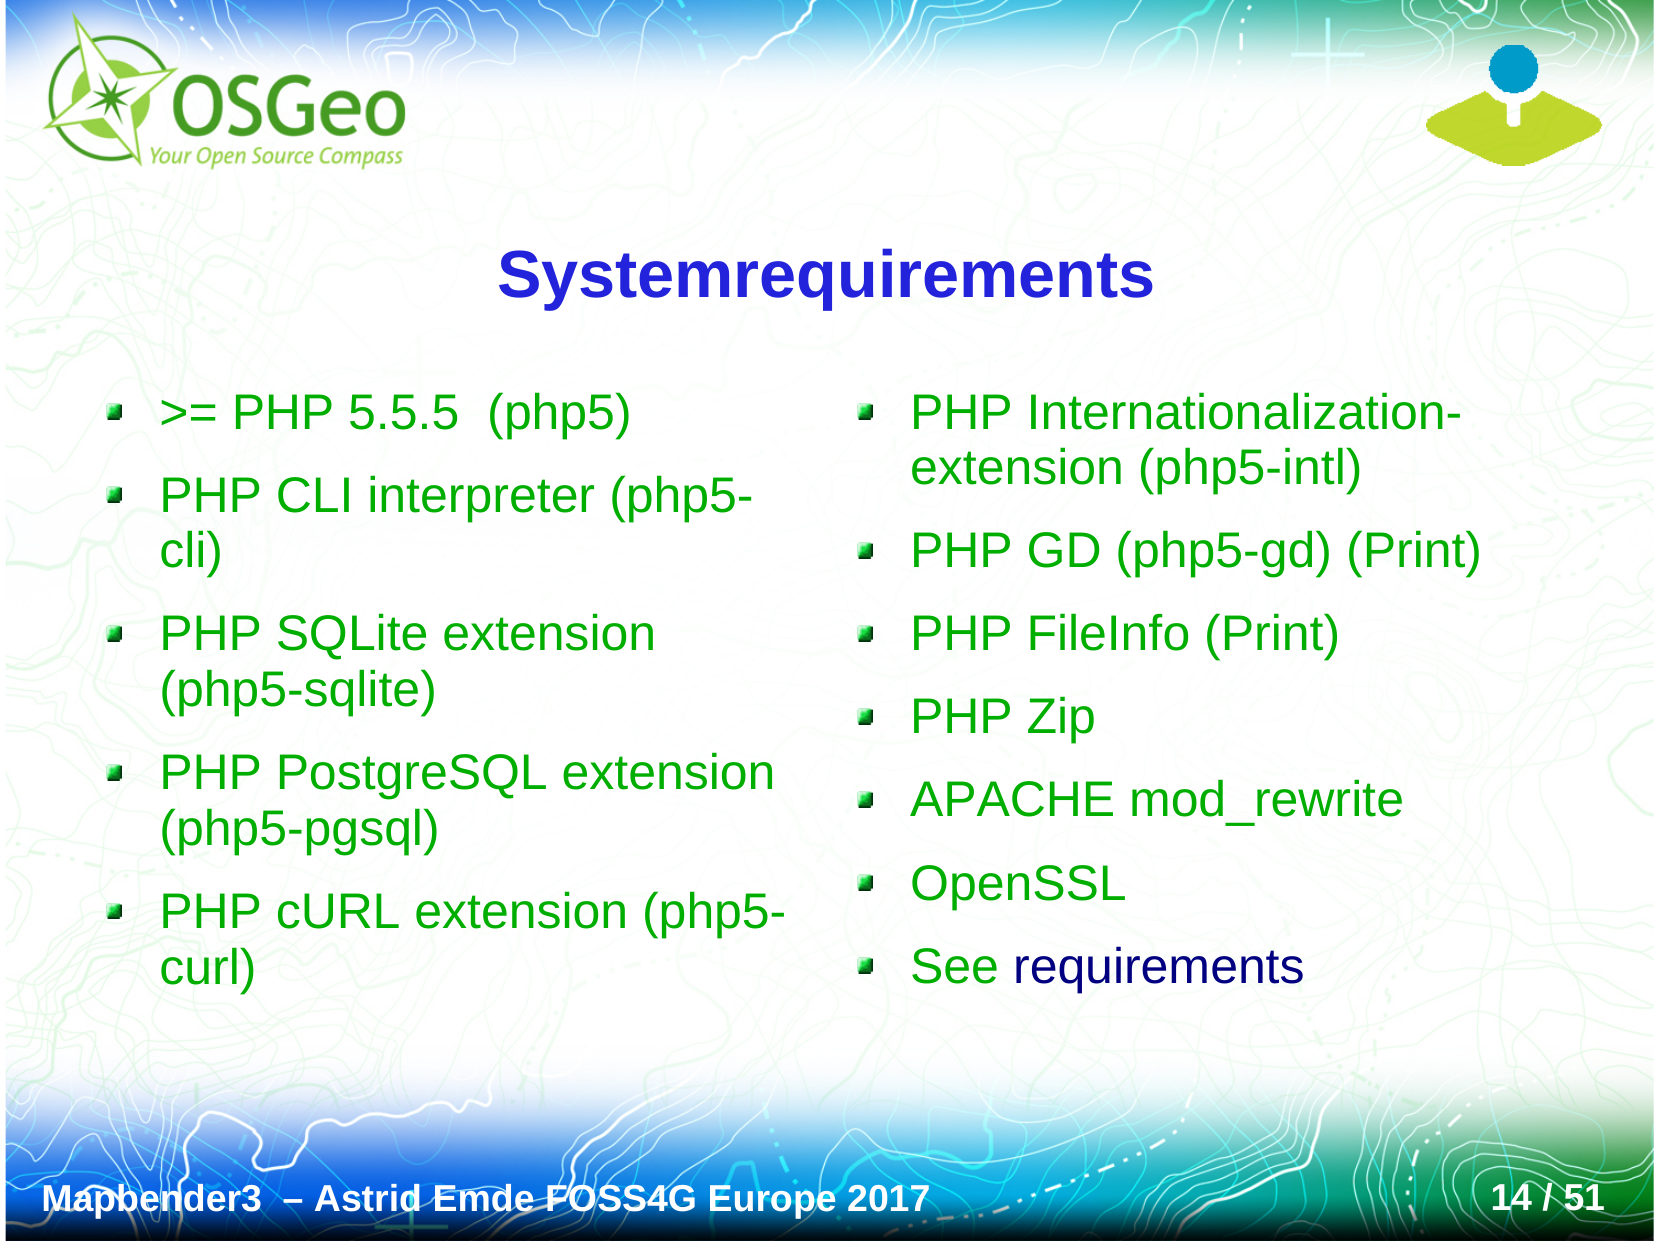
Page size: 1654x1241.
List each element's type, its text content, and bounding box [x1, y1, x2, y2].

title Systemrequirements [82, 200, 1571, 349]
picture [5, 0, 1654, 1241]
list PHP Internationalization-extension (php5-intl) PHP GD (php5-gd) (Print) PHP FileInfo (Print) PHP Zip APACHE mod_rewrite OpenSSL See requirements [839, 383, 1566, 1203]
list >= PHP 5.5.5 (php5) PHP CLI interpreter (php5-cli) PHP SQLite extension (php5-sqlite) PHP PostgreSQL extension (php5-pgsql) PHP cURL extension (php5-curl) [88, 383, 815, 1203]
